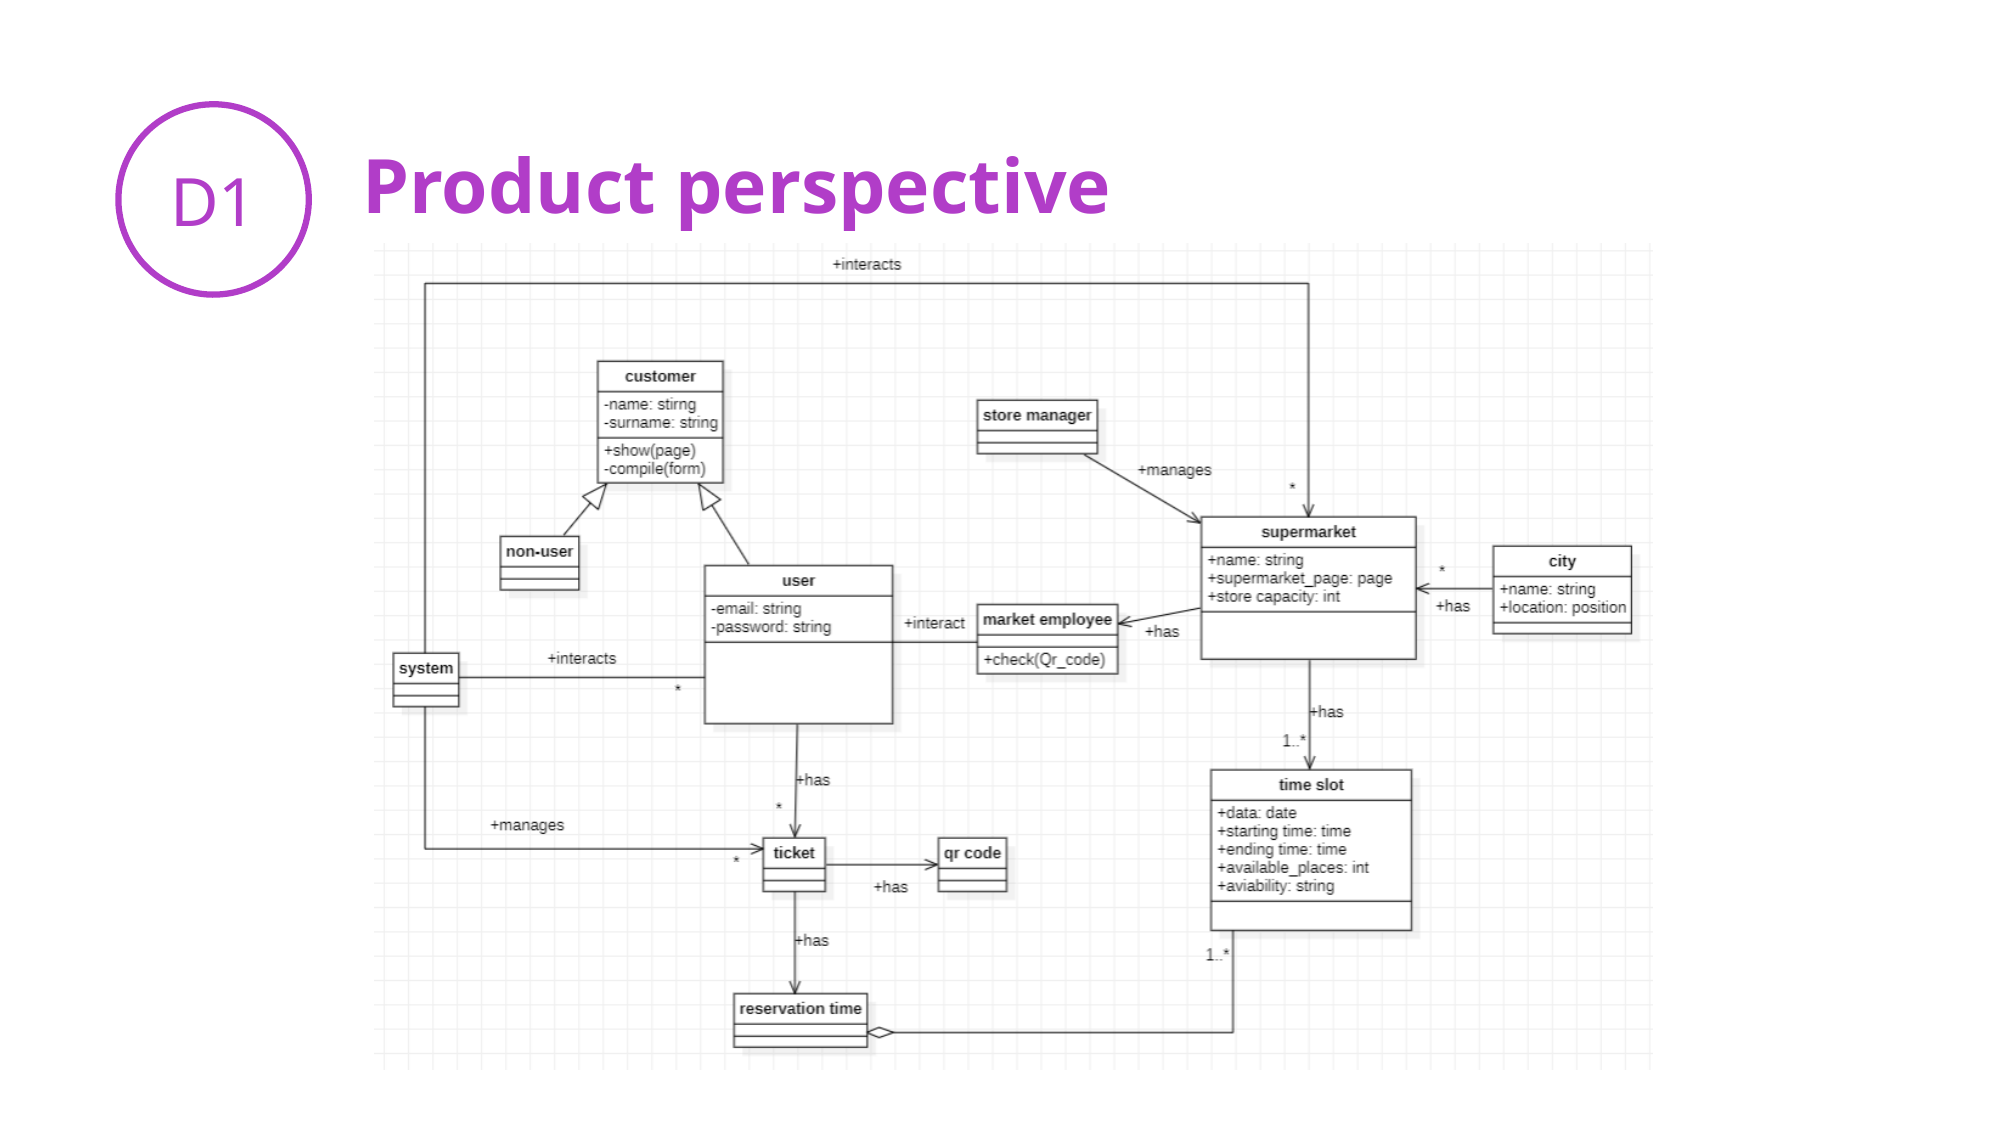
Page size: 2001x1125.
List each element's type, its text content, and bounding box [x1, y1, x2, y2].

list Product perspective [347, 141, 1756, 258]
text_box D1 [118, 104, 309, 295]
picture [374, 243, 1653, 1070]
